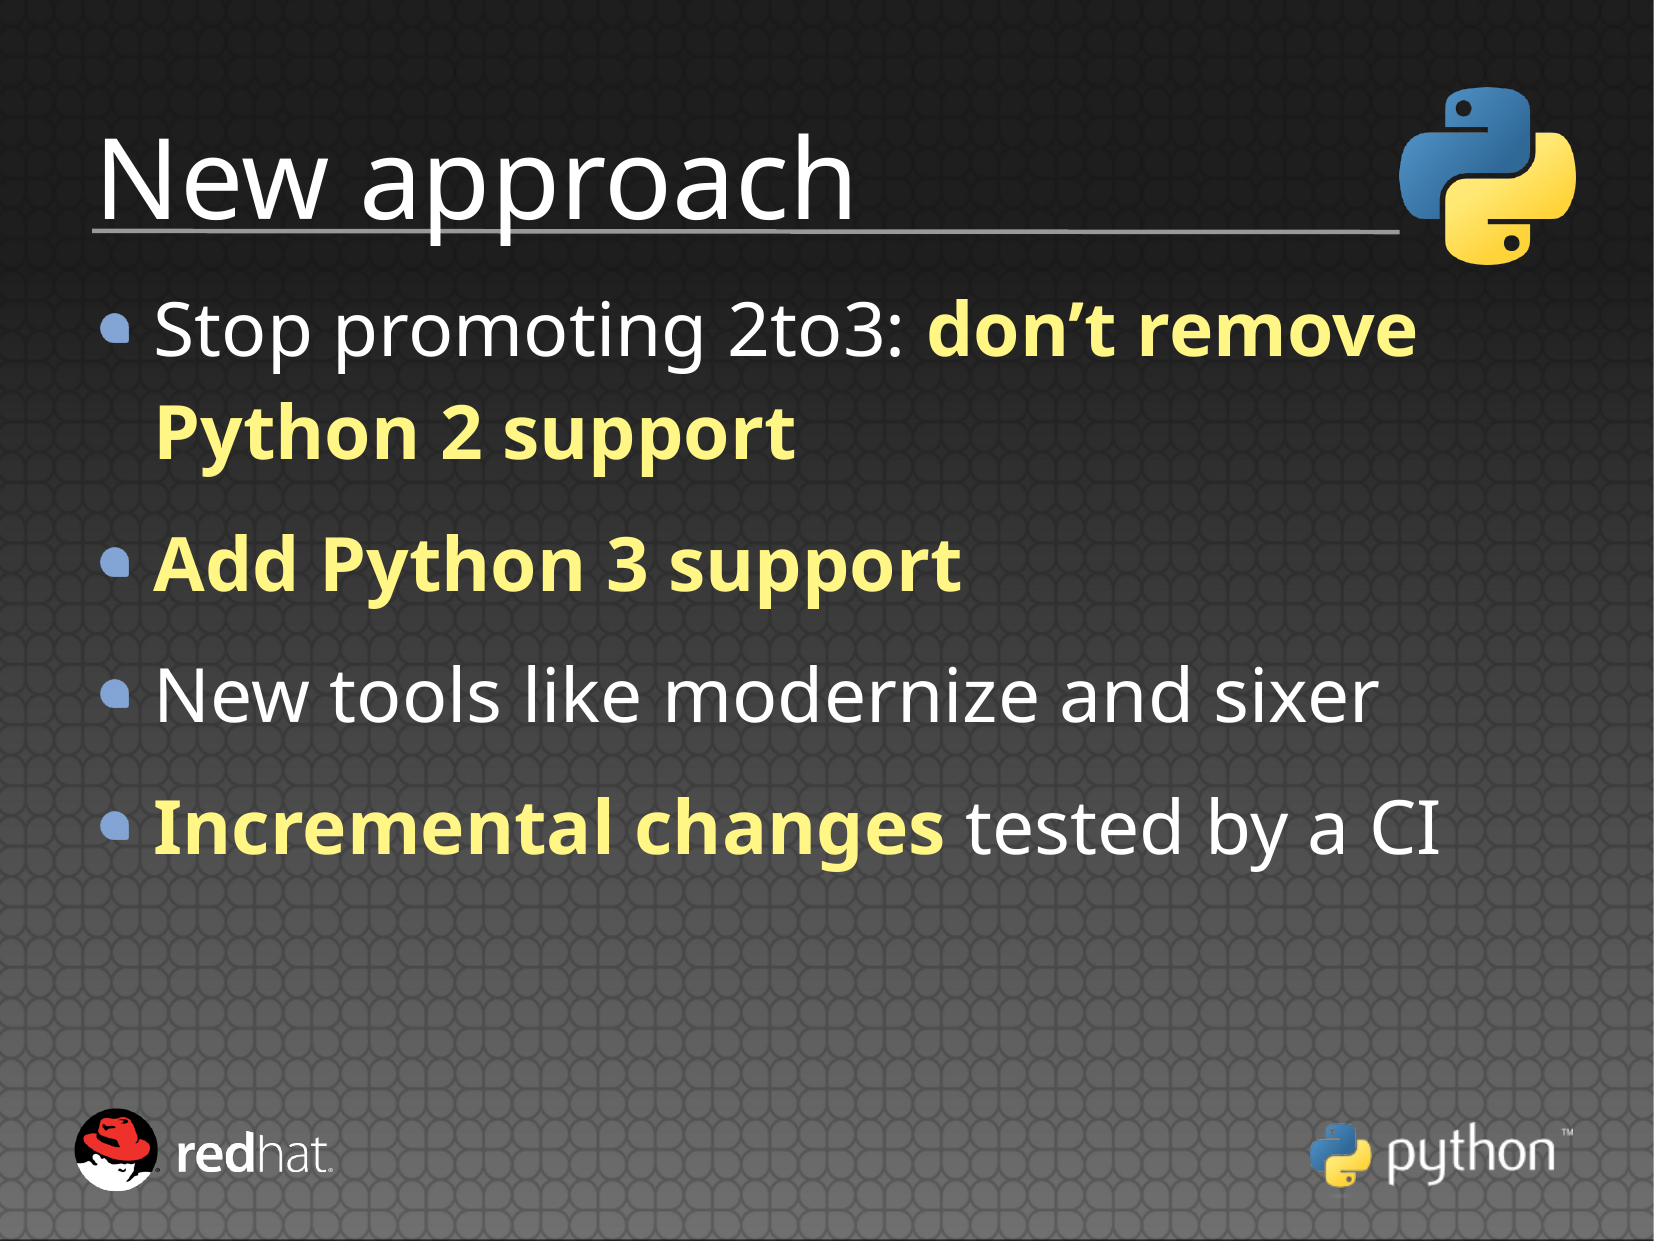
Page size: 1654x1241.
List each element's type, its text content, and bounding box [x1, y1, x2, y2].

list Stop promoting 2to3: don’t remove Python 2 support Add Python 3 support New tools like modernize and sixer Incremental changes tested by a CI [82, 276, 1571, 1017]
picture [0, 0, 1654, 1241]
title New approach [94, 100, 1426, 251]
